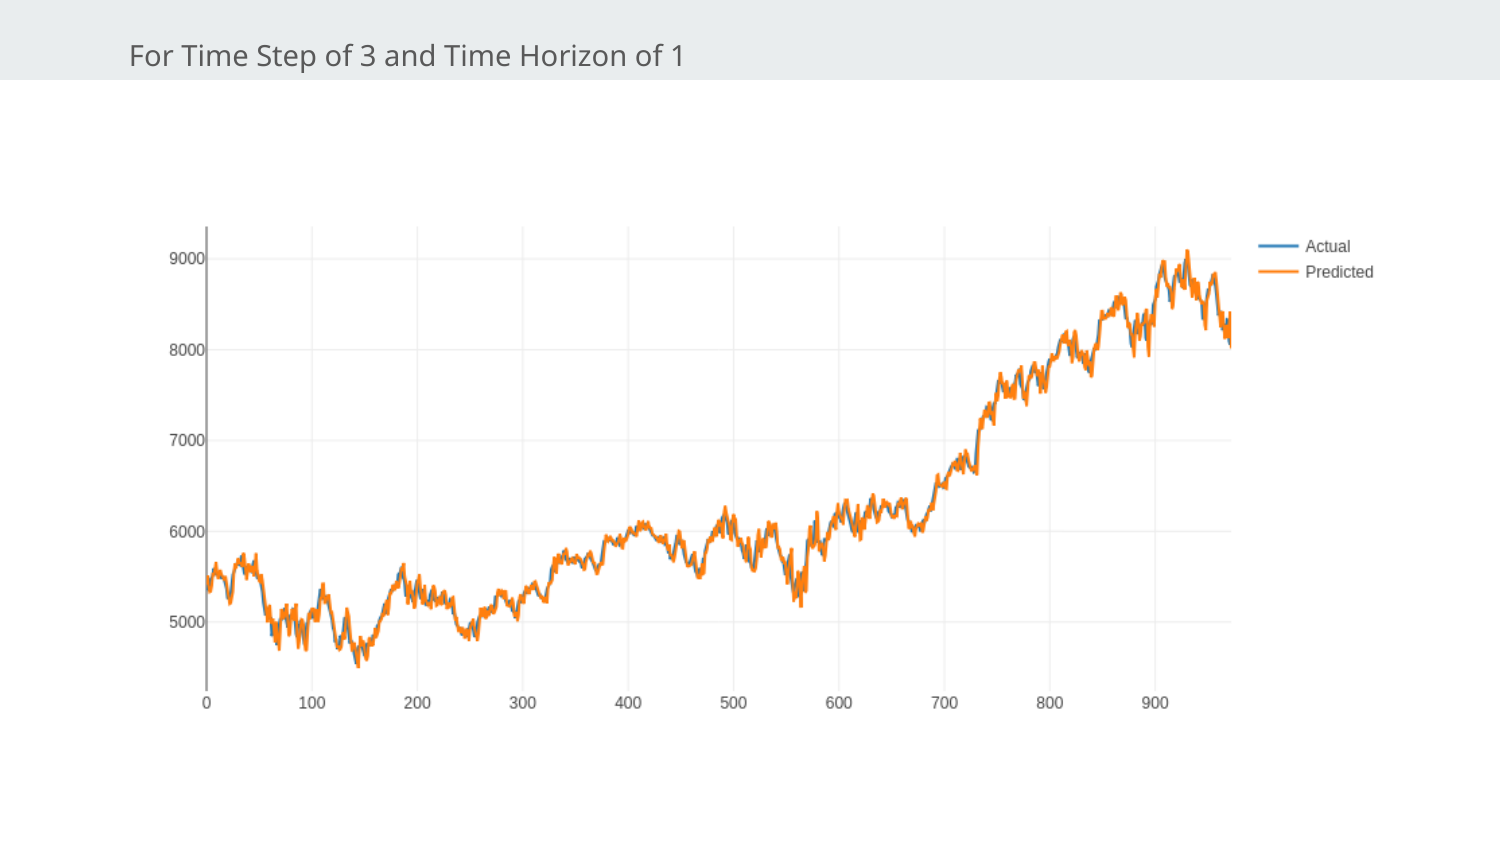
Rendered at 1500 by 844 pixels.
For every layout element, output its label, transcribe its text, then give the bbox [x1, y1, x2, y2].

picture [99, 92, 1401, 799]
text_box For Time Step of 3 and Time Horizon of 1 [114, 21, 1019, 118]
